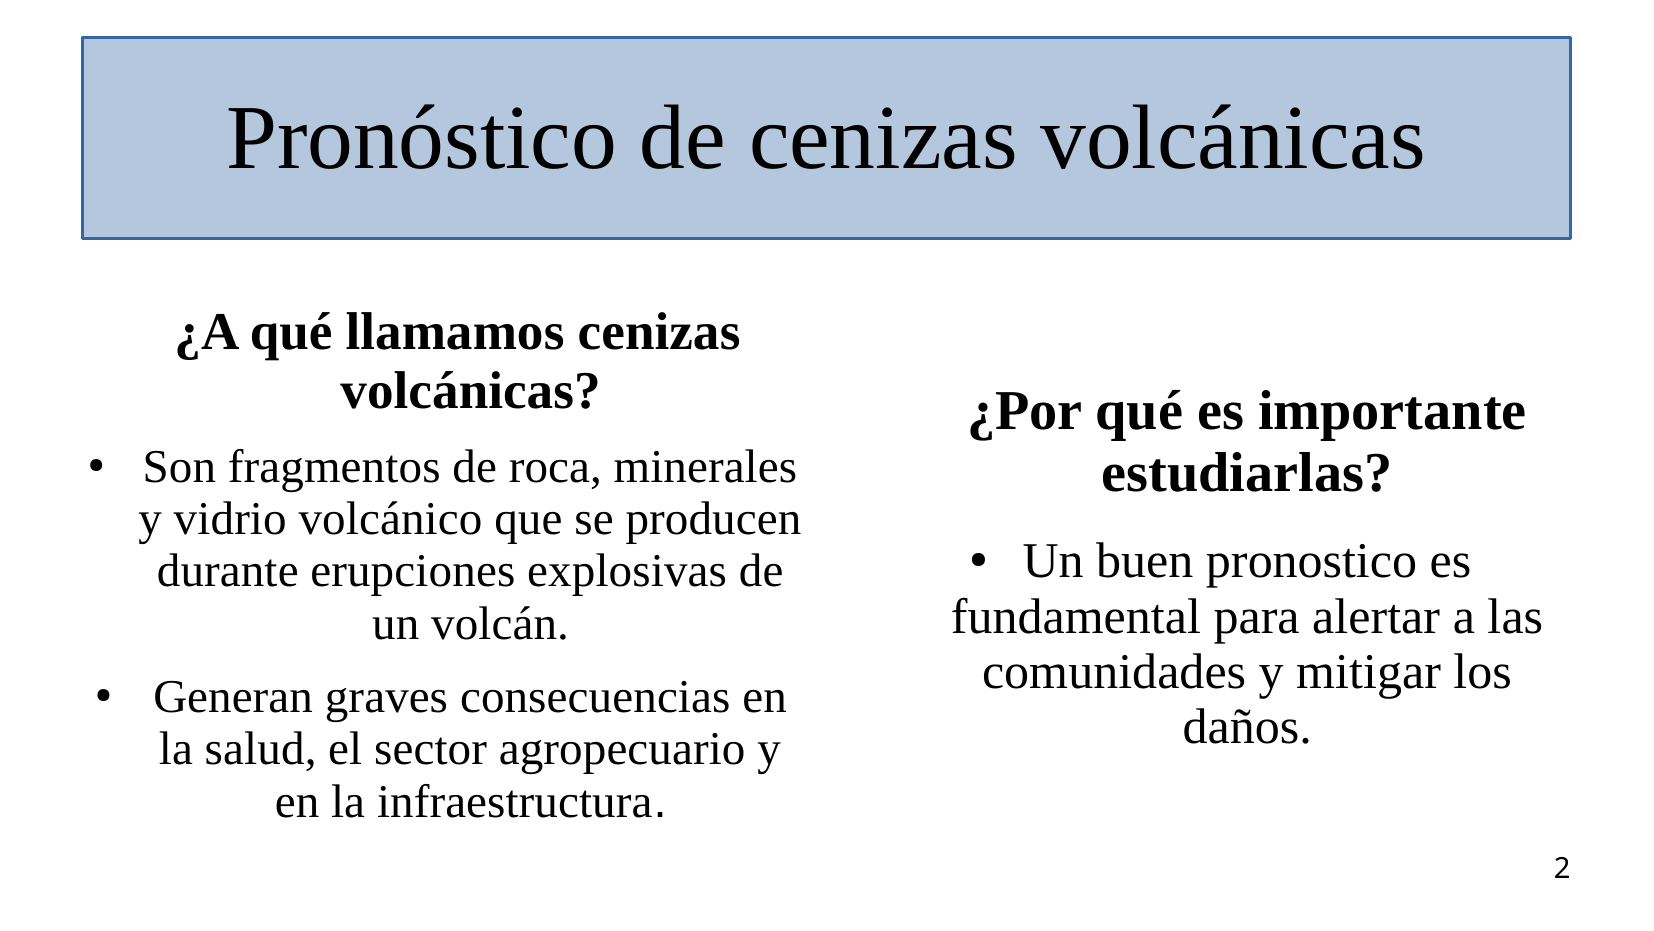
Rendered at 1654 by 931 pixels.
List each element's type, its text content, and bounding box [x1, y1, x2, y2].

title Pronóstico de cenizas volcánicas [82, 37, 1571, 239]
list ¿Por qué es importante estudiarlas? Un buen pronostico es fundamental para alertar a las comunidades y mitigar los daños. [848, 285, 1575, 826]
list ¿A qué llamamos cenizas volcánicas? Son fragmentos de roca, minerales y vidrio volcánico que se producen durante erupciones explosivas de un volcán. Generan graves consecuencias en la salud, el sector agropecuario y en la infraestructura. [82, 300, 809, 840]
